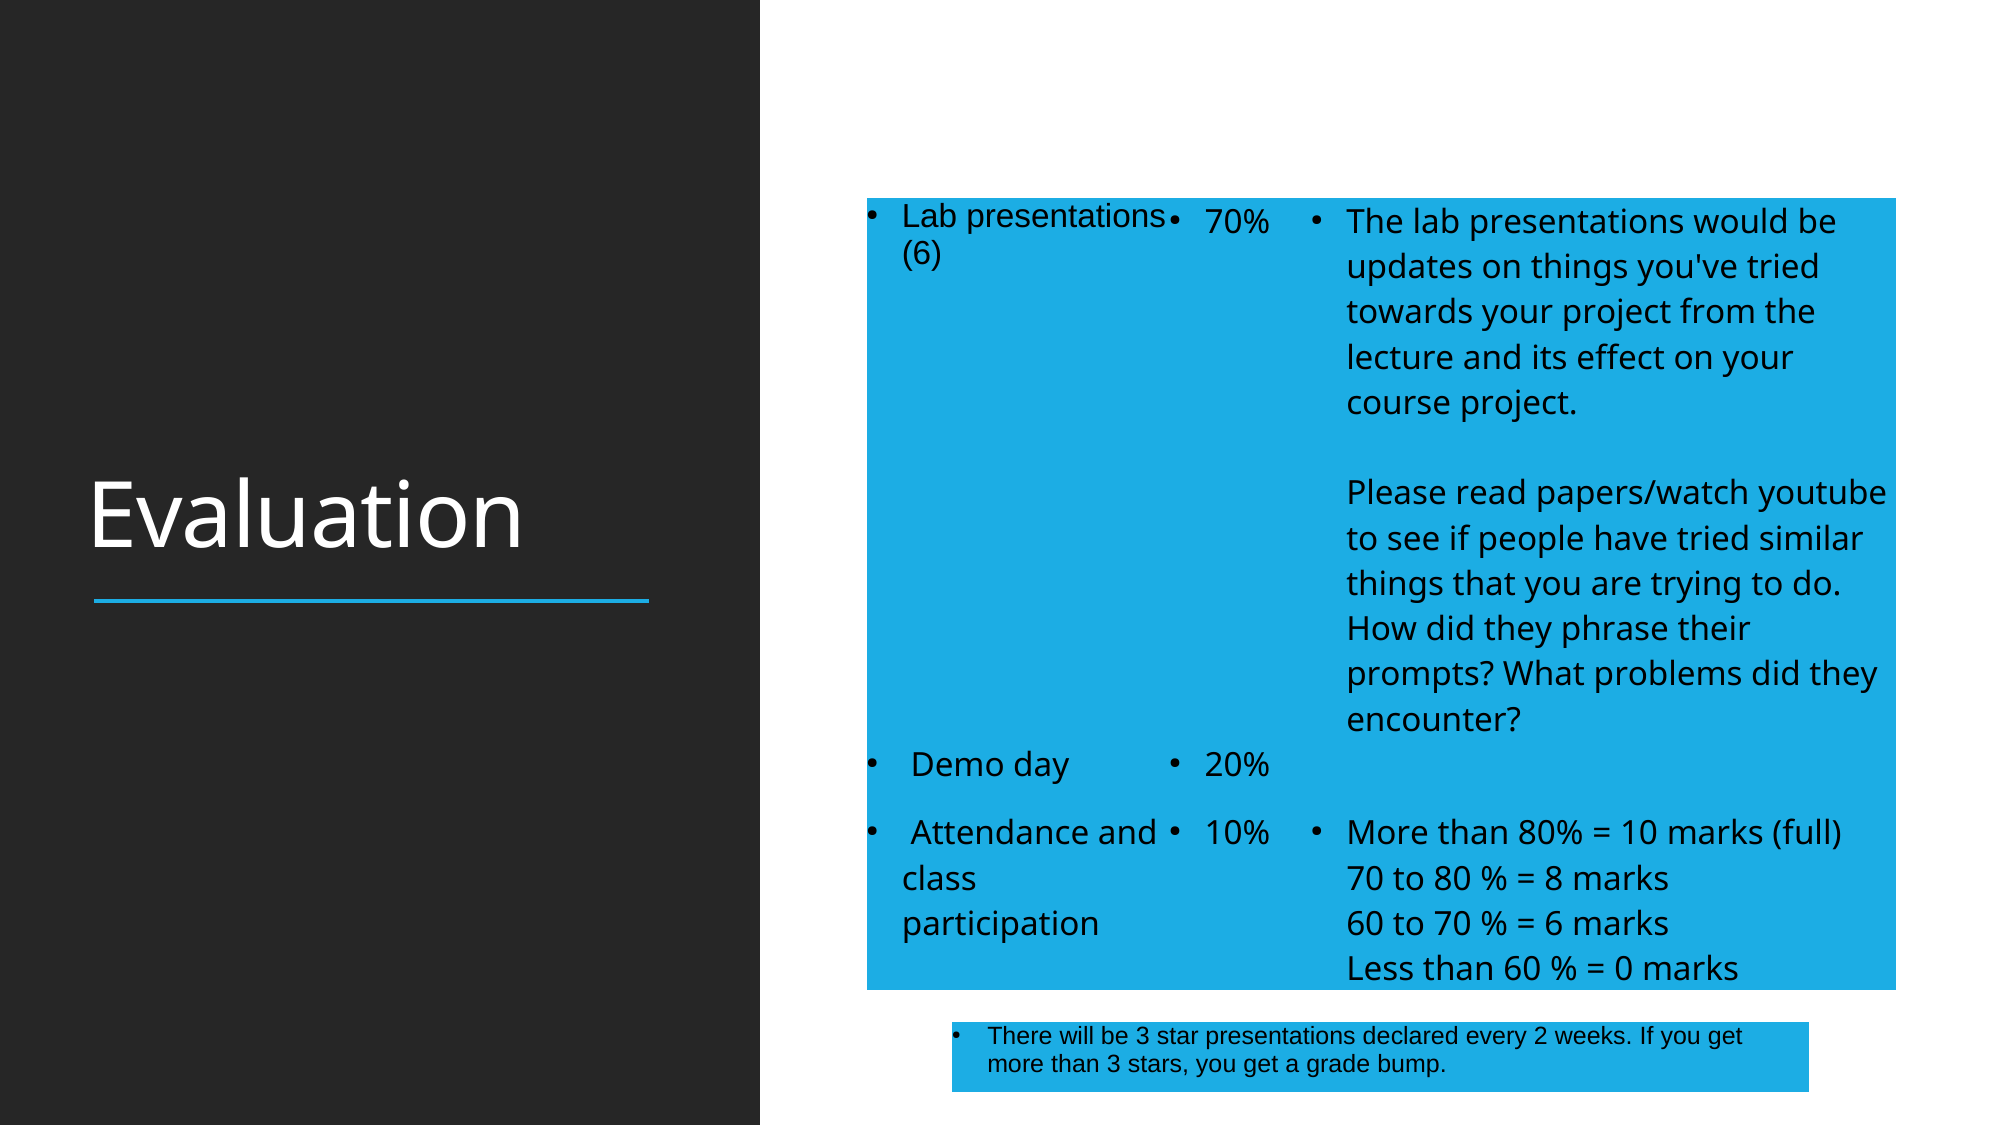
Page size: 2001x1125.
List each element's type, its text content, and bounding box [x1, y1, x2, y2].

table_cell [1311, 741, 1896, 809]
table_header 70% [1169, 198, 1311, 741]
table_cell 10% [1169, 809, 1311, 990]
table_cell More than 80% = 10 marks (full) 70 to 80 % = 8 marks 60 to 70 % = 6 marks Less than 60 % = 0 marks [1311, 809, 1896, 990]
table_header There will be 3 star presentations declared every 2 weeks. If you get more than 3 stars, you get a grade bump. [952, 1022, 1809, 1092]
table_header Lab presentations (6) [867, 198, 1169, 741]
table_cell 20% [1169, 741, 1311, 809]
table_cell Demo day [867, 741, 1169, 809]
title Evaluation [71, 104, 672, 575]
table_cell Attendance and class participation [867, 809, 1169, 990]
table_header The lab presentations would be updates on things you've tried towards your project from the lecture and its effect on your course project. Please read papers/watch youtube to see if people have tried similar things that you are trying to do. How did they phrase their prompts? What problems did they encounter? [1311, 198, 1896, 741]
text_box [0, 0, 2000, 1125]
